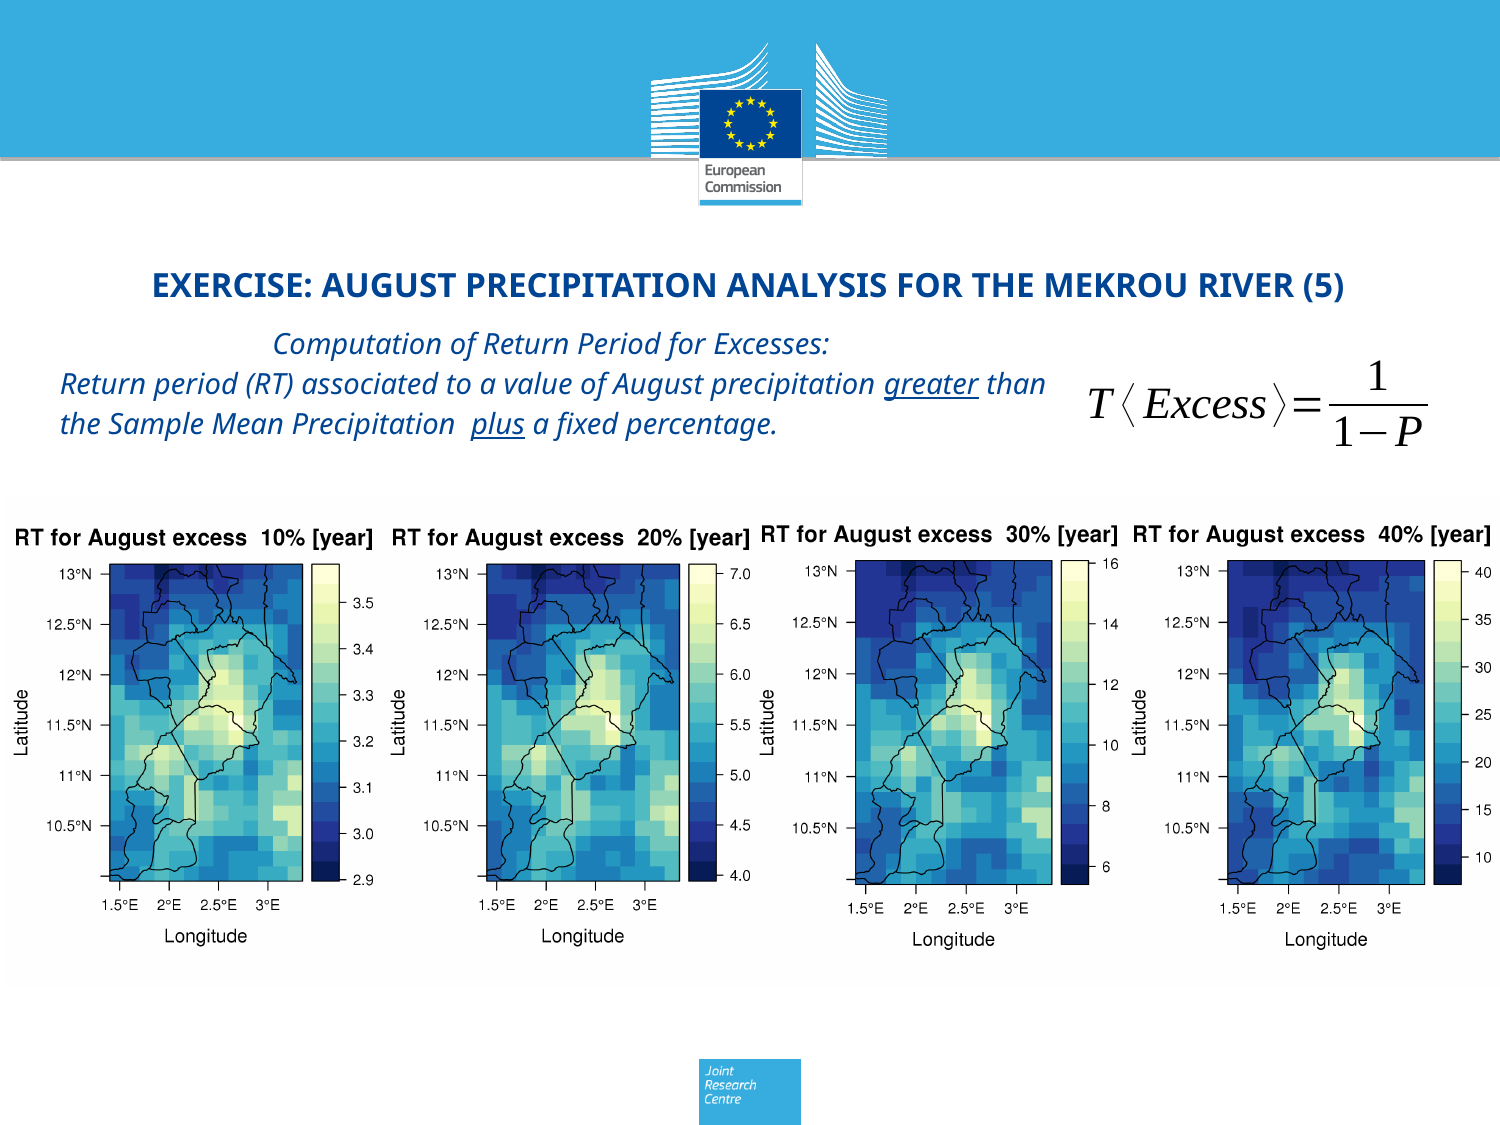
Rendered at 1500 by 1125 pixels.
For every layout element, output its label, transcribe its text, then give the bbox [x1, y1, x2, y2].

picture [4, 494, 1500, 986]
picture [651, 42, 887, 207]
chart [1074, 350, 1441, 458]
picture [699, 1059, 801, 1125]
text_box EXERCISE: AUGUST PRECIPITATION ANALYSIS FOR THE MEKROU RIVER (5) [30, 254, 1486, 351]
text_box Computation of Return Period for Excesses: Return period (RT) associated to a value of August precipitation greater than the Sample Mean Precipitation plus a fixed percentage. [45, 351, 1066, 482]
